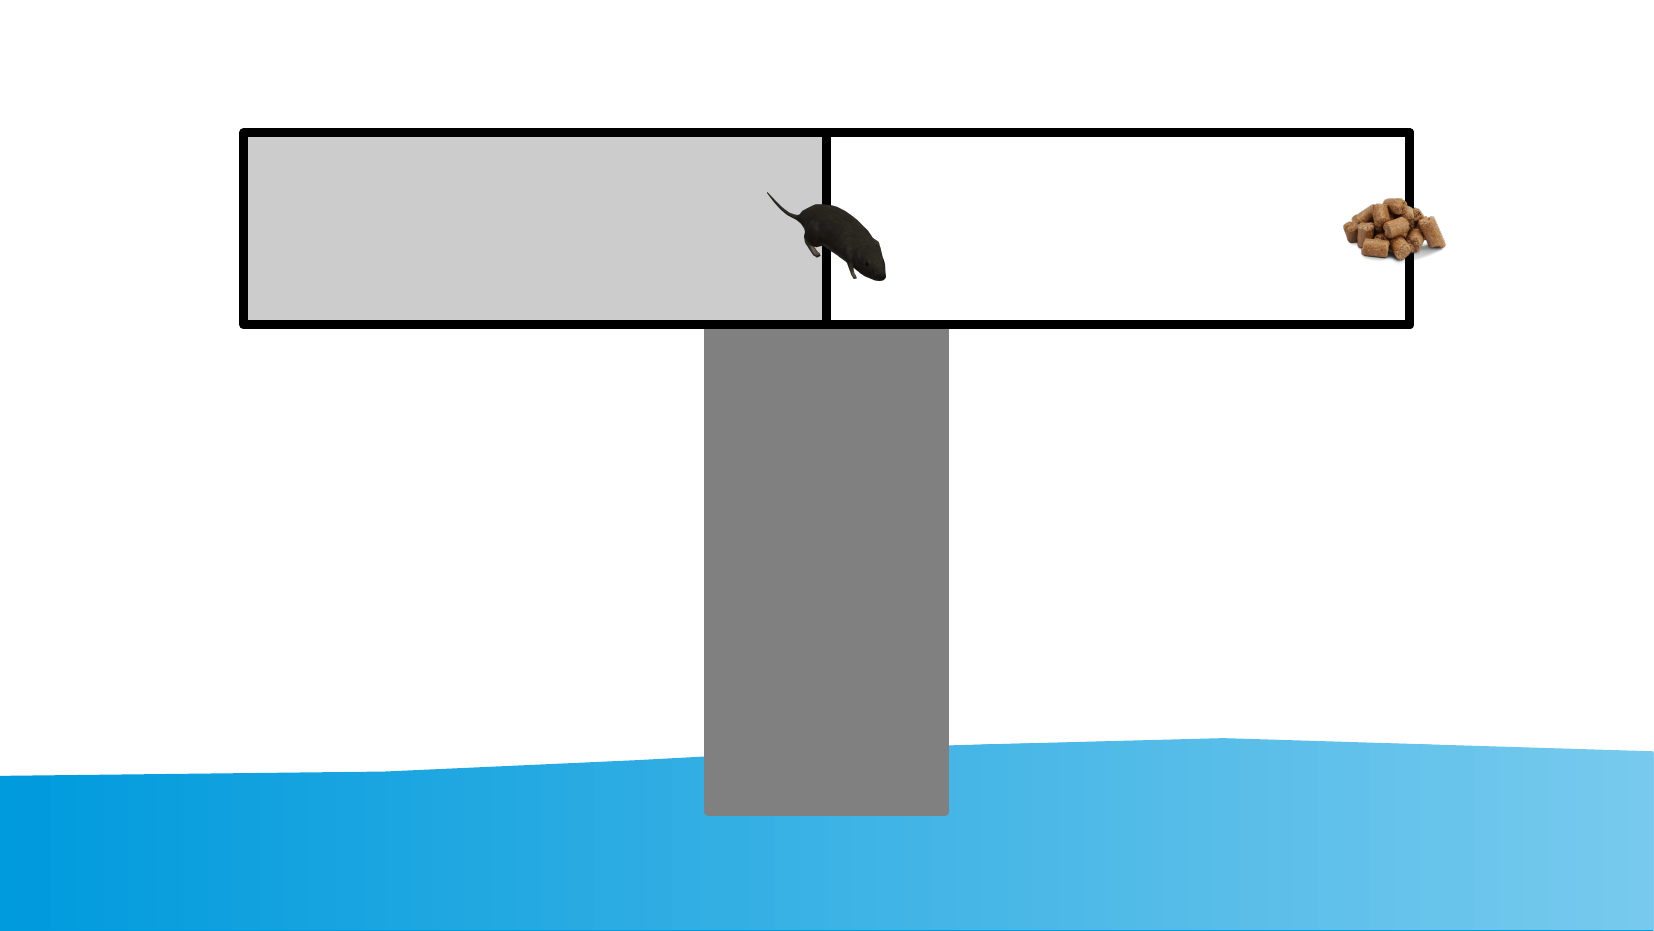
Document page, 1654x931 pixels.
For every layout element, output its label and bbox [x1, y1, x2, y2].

picture [1343, 141, 1447, 266]
text_box [243, 132, 1410, 813]
picture [767, 192, 886, 281]
